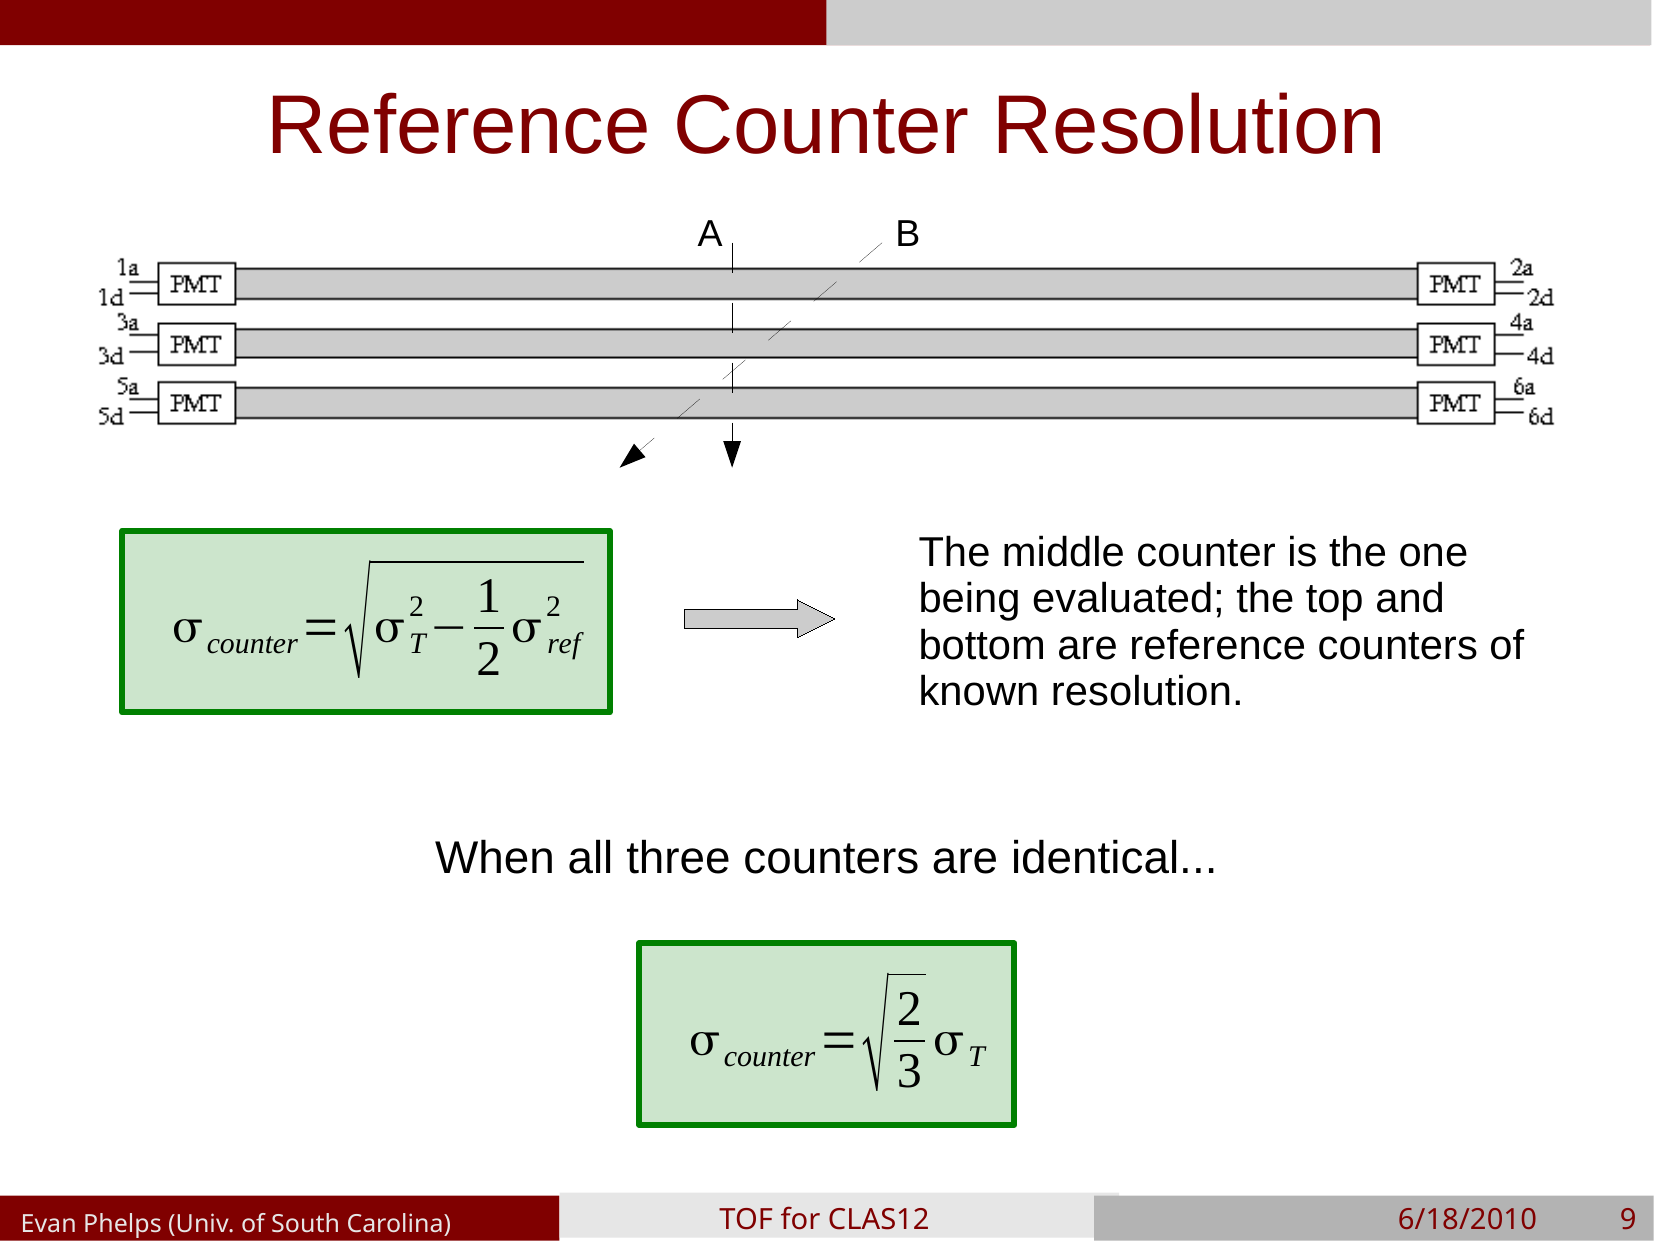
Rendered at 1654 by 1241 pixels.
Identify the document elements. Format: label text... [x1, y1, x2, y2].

text_box A [682, 205, 738, 263]
text_box The middle counter is the one being evaluated; the top and bottom are reference counters of known resolution. [903, 521, 1585, 722]
chart [165, 558, 586, 687]
text_box [122, 530, 610, 713]
chart [682, 971, 991, 1100]
text_box [639, 943, 1015, 1125]
text_box When all three counters are identical... [76, 825, 1577, 892]
text_box B [880, 204, 936, 262]
picture [96, 255, 1558, 427]
title Reference Counter Resolution [82, 62, 1571, 187]
text_box [684, 599, 835, 638]
